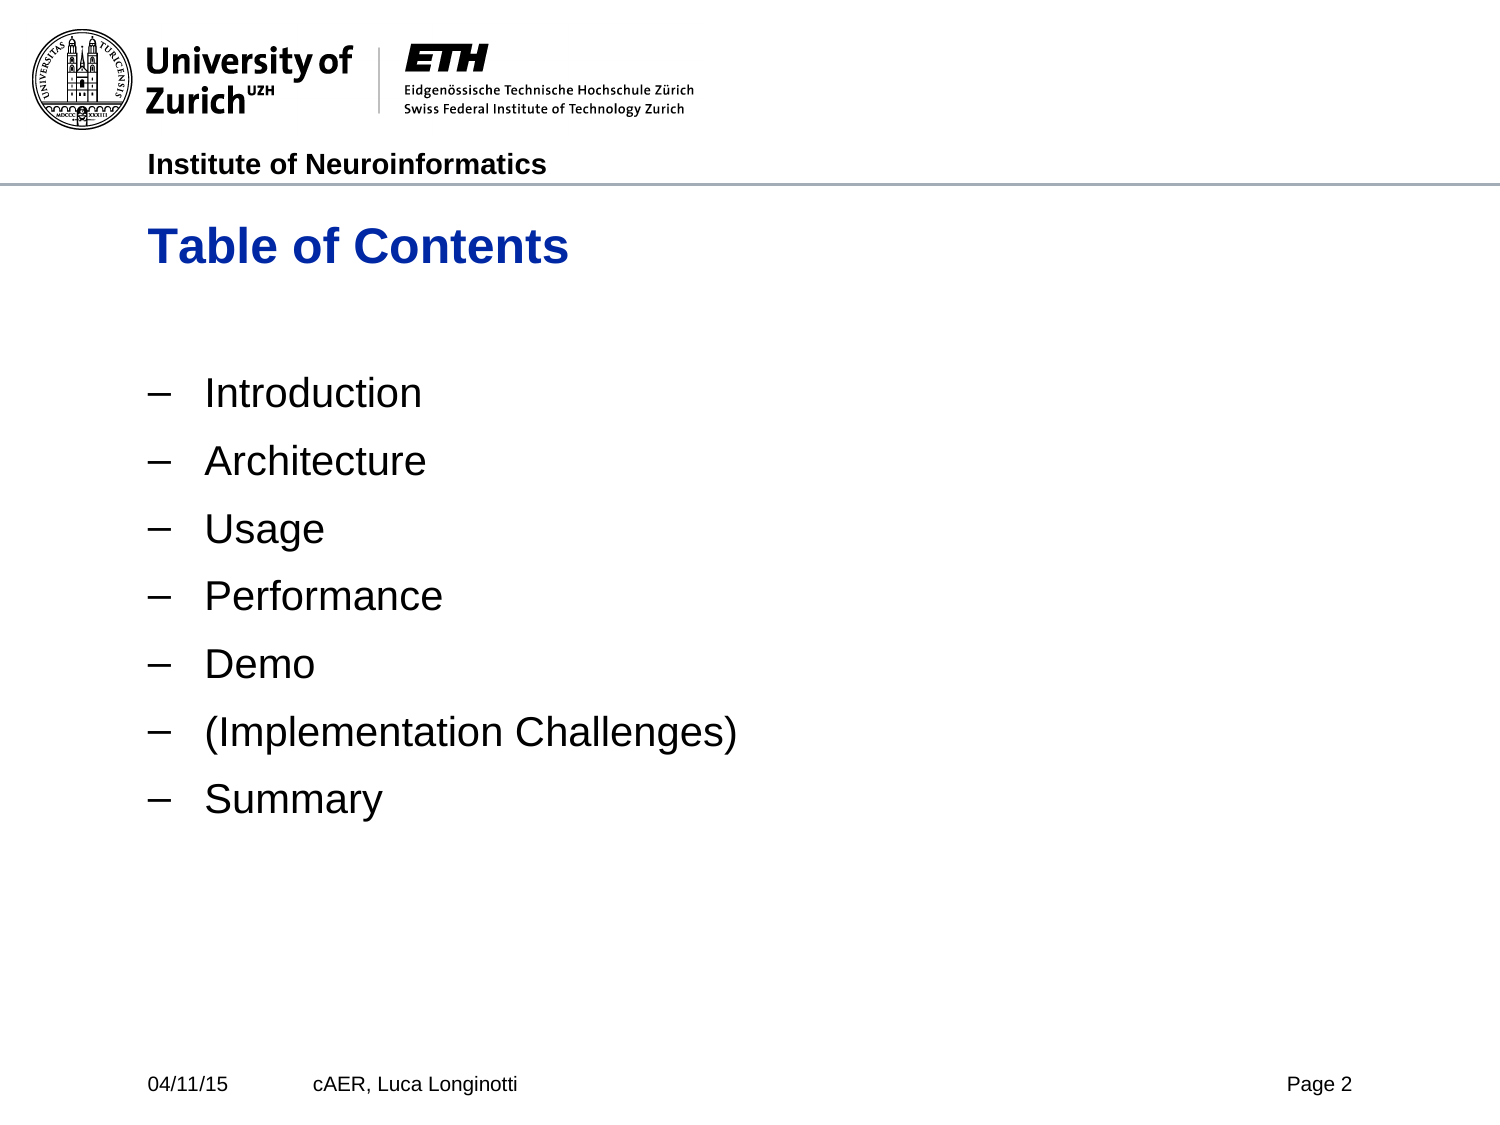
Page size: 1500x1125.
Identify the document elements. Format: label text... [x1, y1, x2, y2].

list Introduction Architecture Usage Performance Demo (Implementation Challenges) Summary [147, 366, 1353, 1004]
picture [26, 23, 704, 136]
title Table of Contents [147, 208, 1353, 291]
